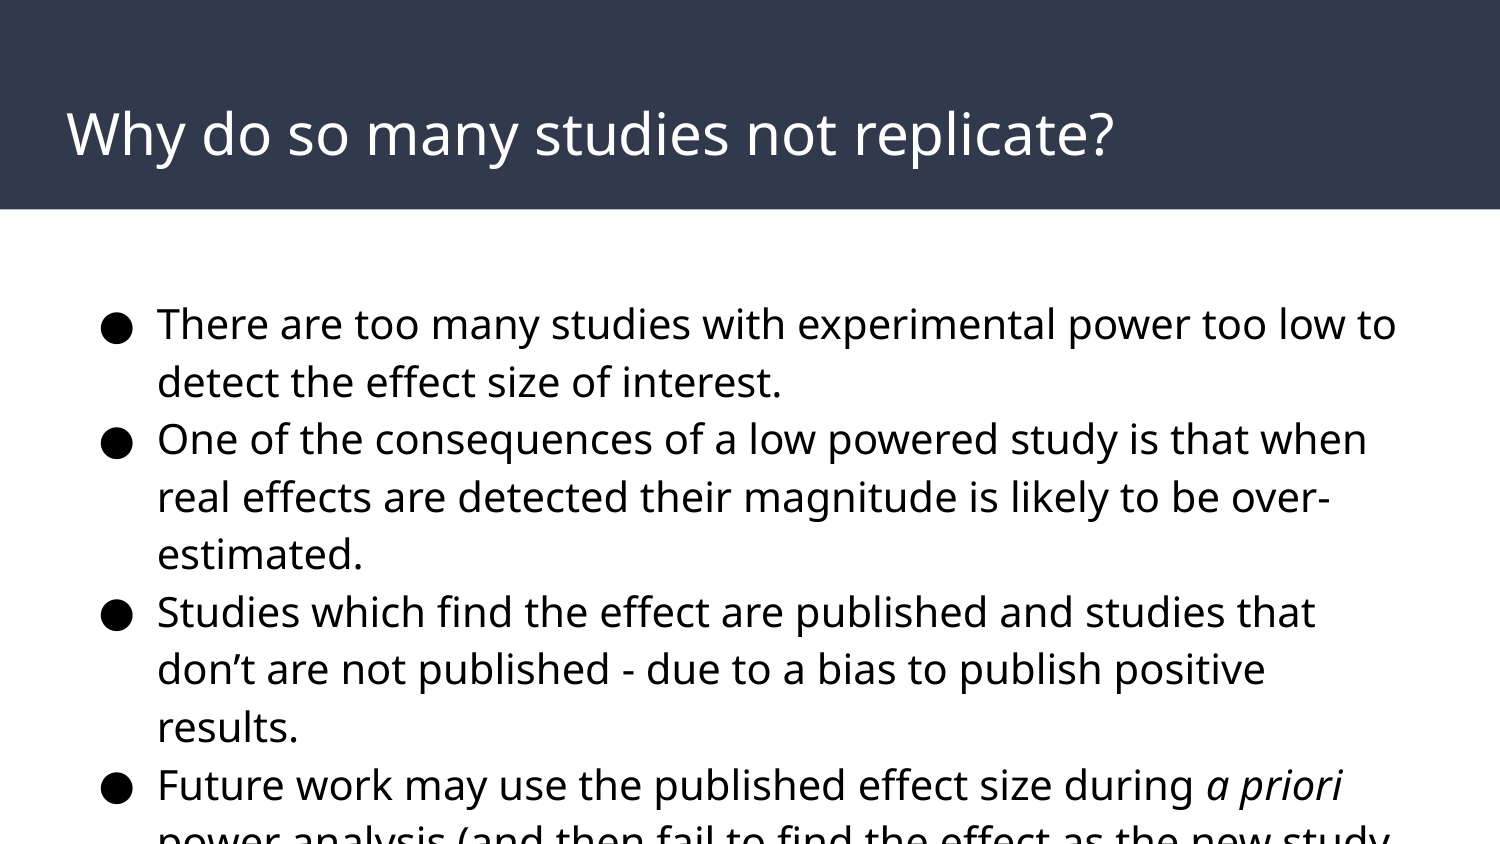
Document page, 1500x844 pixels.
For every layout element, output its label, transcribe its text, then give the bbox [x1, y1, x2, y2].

text_box There are too many studies with experimental power too low to detect the effect size of interest. One of the consequences of a low powered study is that when real effects are detected their magnitude is likely to be over-estimated. Studies which find the effect are published and studies that don’t are not published - due to a bias to publish positive results. Future work may use the published effect size during a priori power analysis (and then fail to find the effect as the new study is effectively under-powered for what it’s looking for). [66, 275, 1433, 823]
title Why do so many studies not replicate? [51, 82, 1449, 185]
